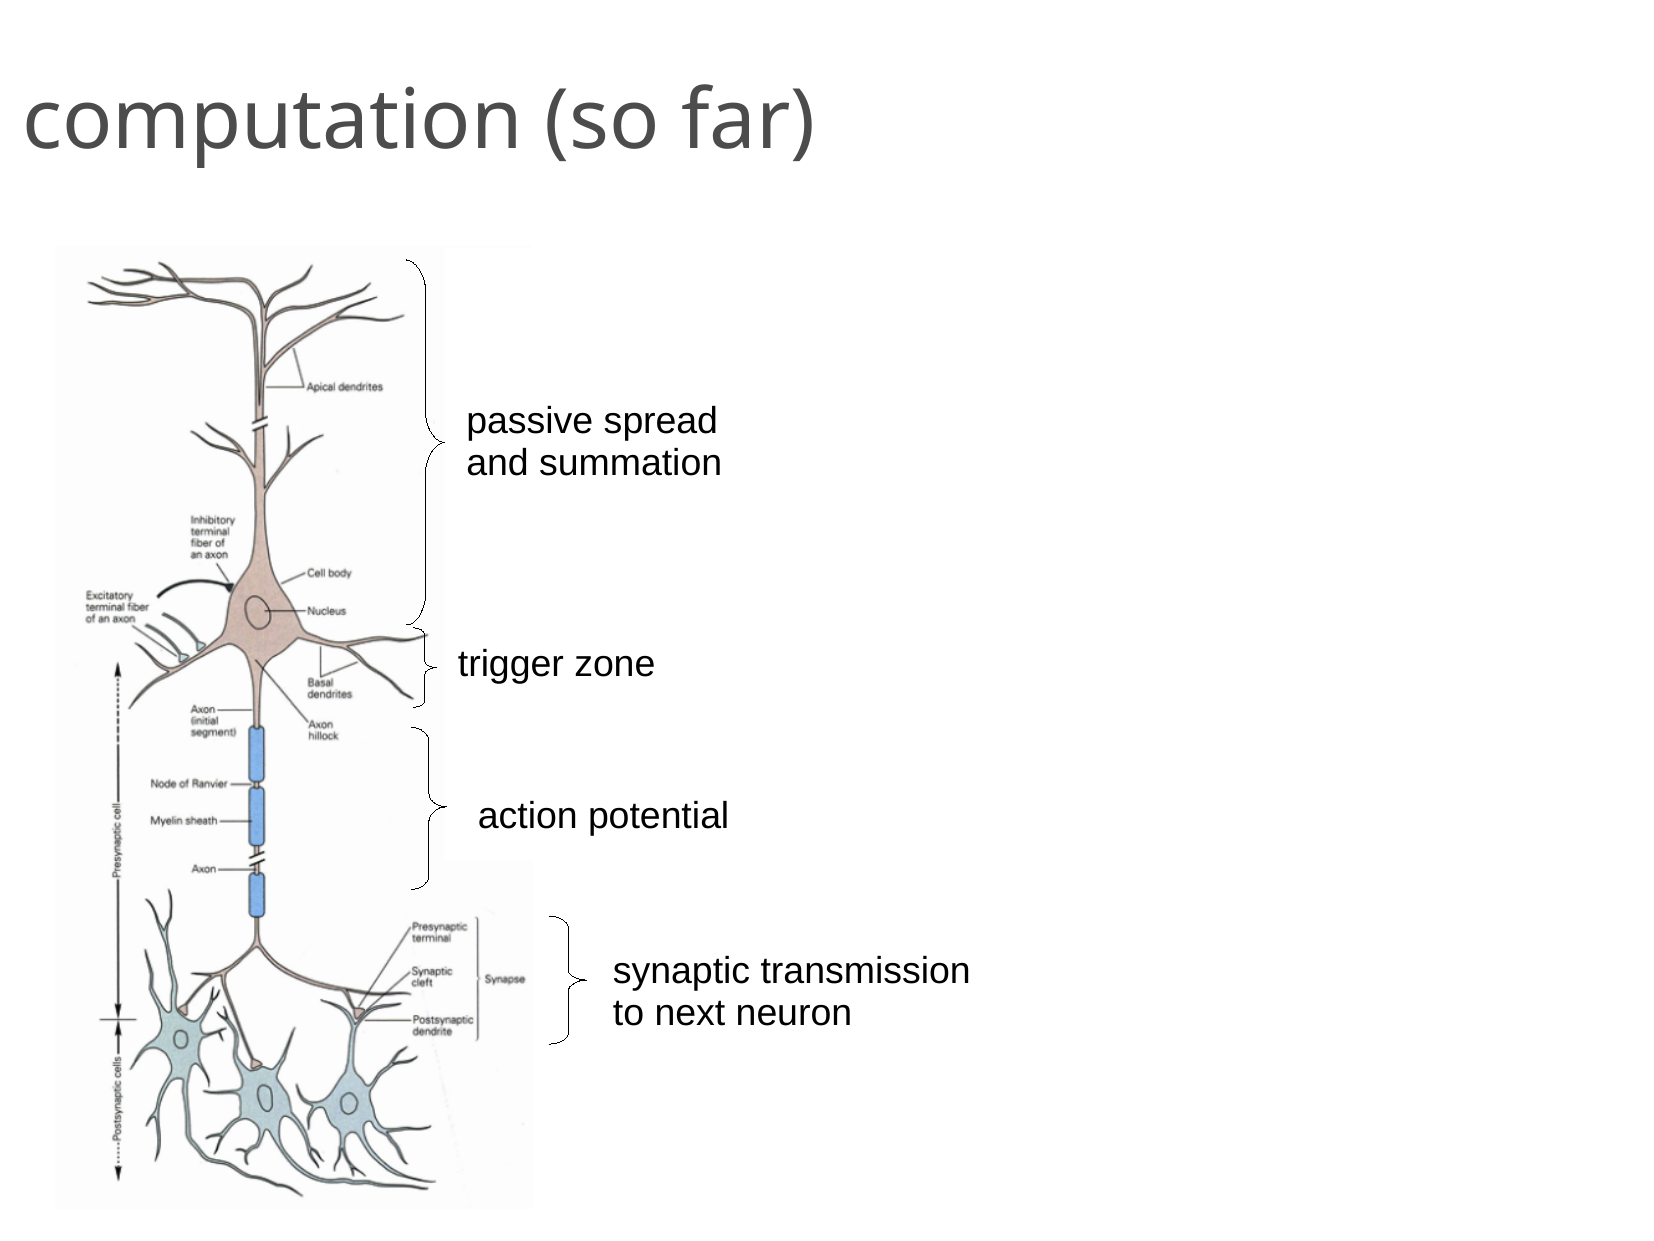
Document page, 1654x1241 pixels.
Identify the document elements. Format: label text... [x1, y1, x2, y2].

text_box action potential [463, 786, 834, 844]
text_box passive spread and summation [451, 392, 789, 491]
text_box trigger zone [443, 634, 701, 692]
text_box synaptic transmission to next neuron [598, 941, 1025, 1041]
picture [23, 225, 554, 1209]
title computation (so far) [22, 19, 1654, 213]
